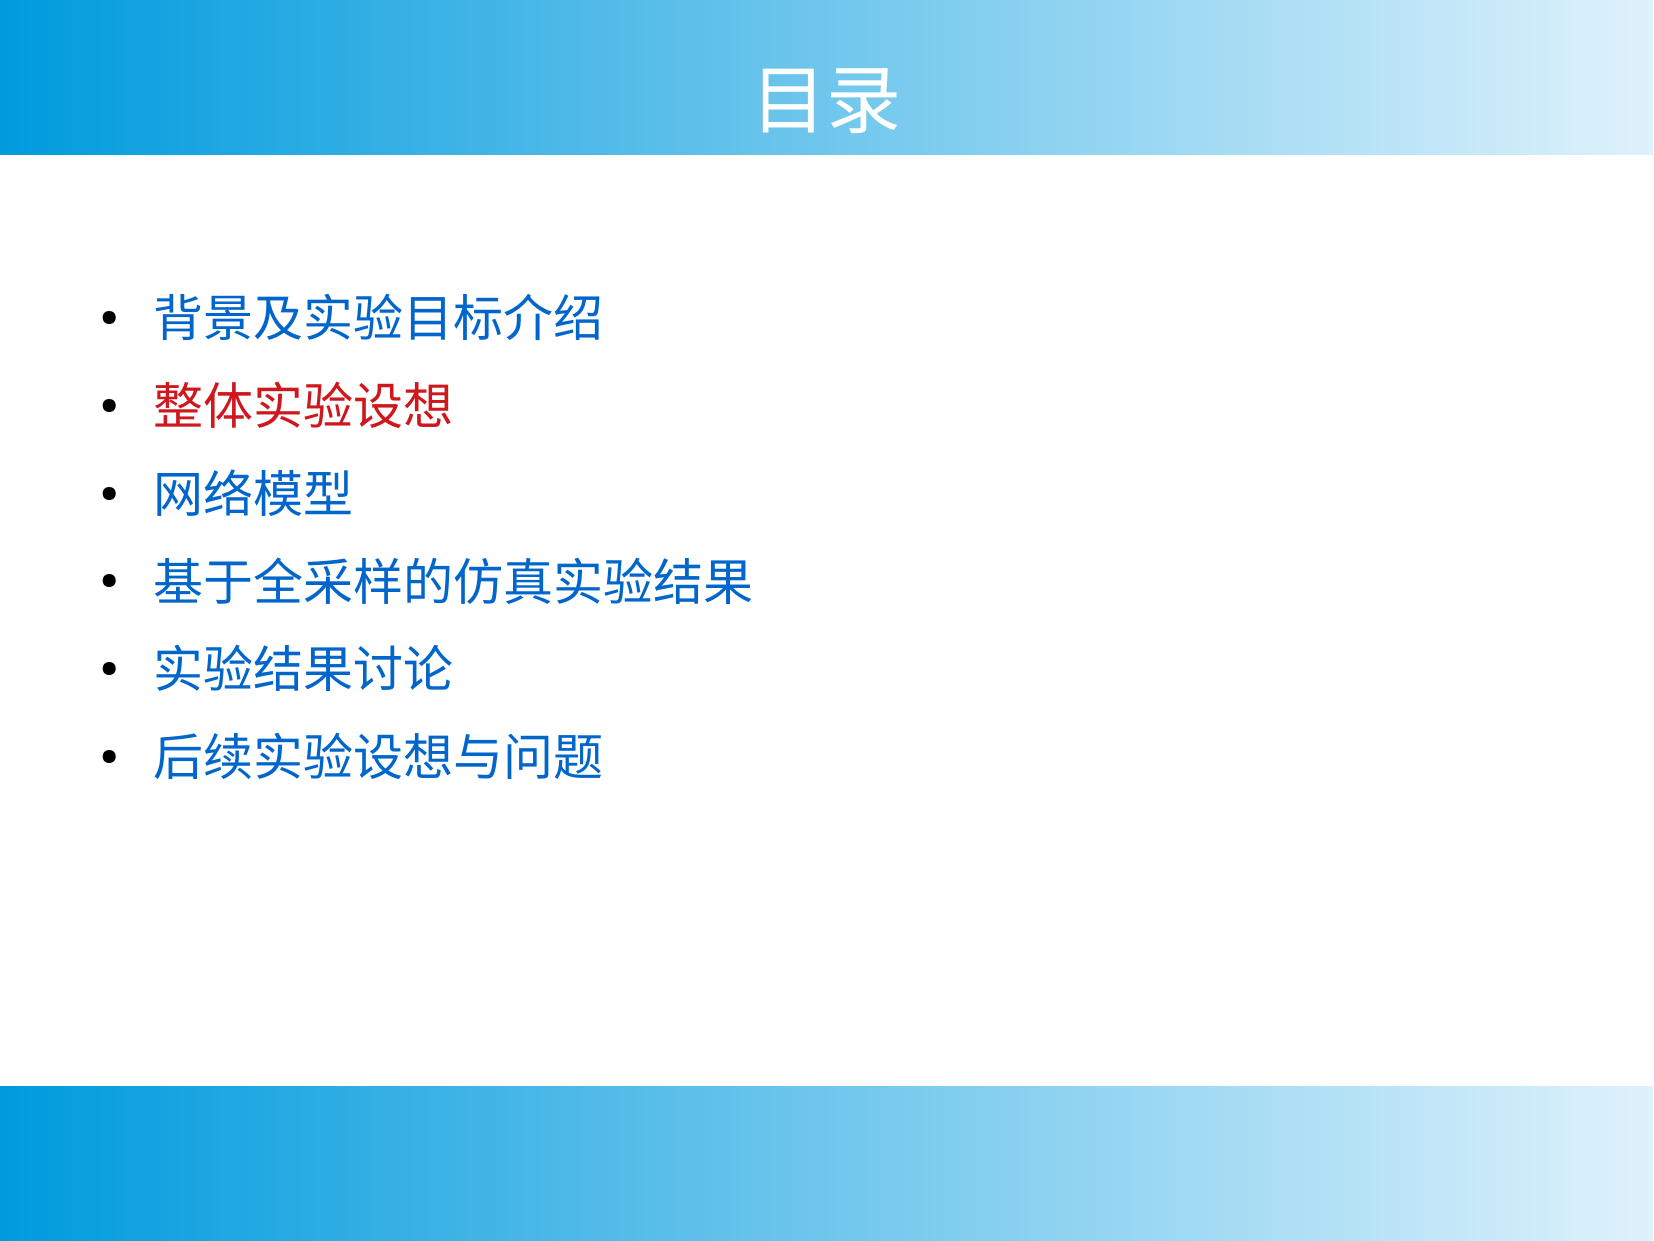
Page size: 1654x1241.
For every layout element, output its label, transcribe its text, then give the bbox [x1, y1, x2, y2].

list 背景及实验目标介绍 整体实验设想 网络模型 基于全采样的仿真实验结果 实验结果讨论 后续实验设想与问题 [82, 290, 1571, 1010]
title 目录 [82, 49, 1571, 155]
